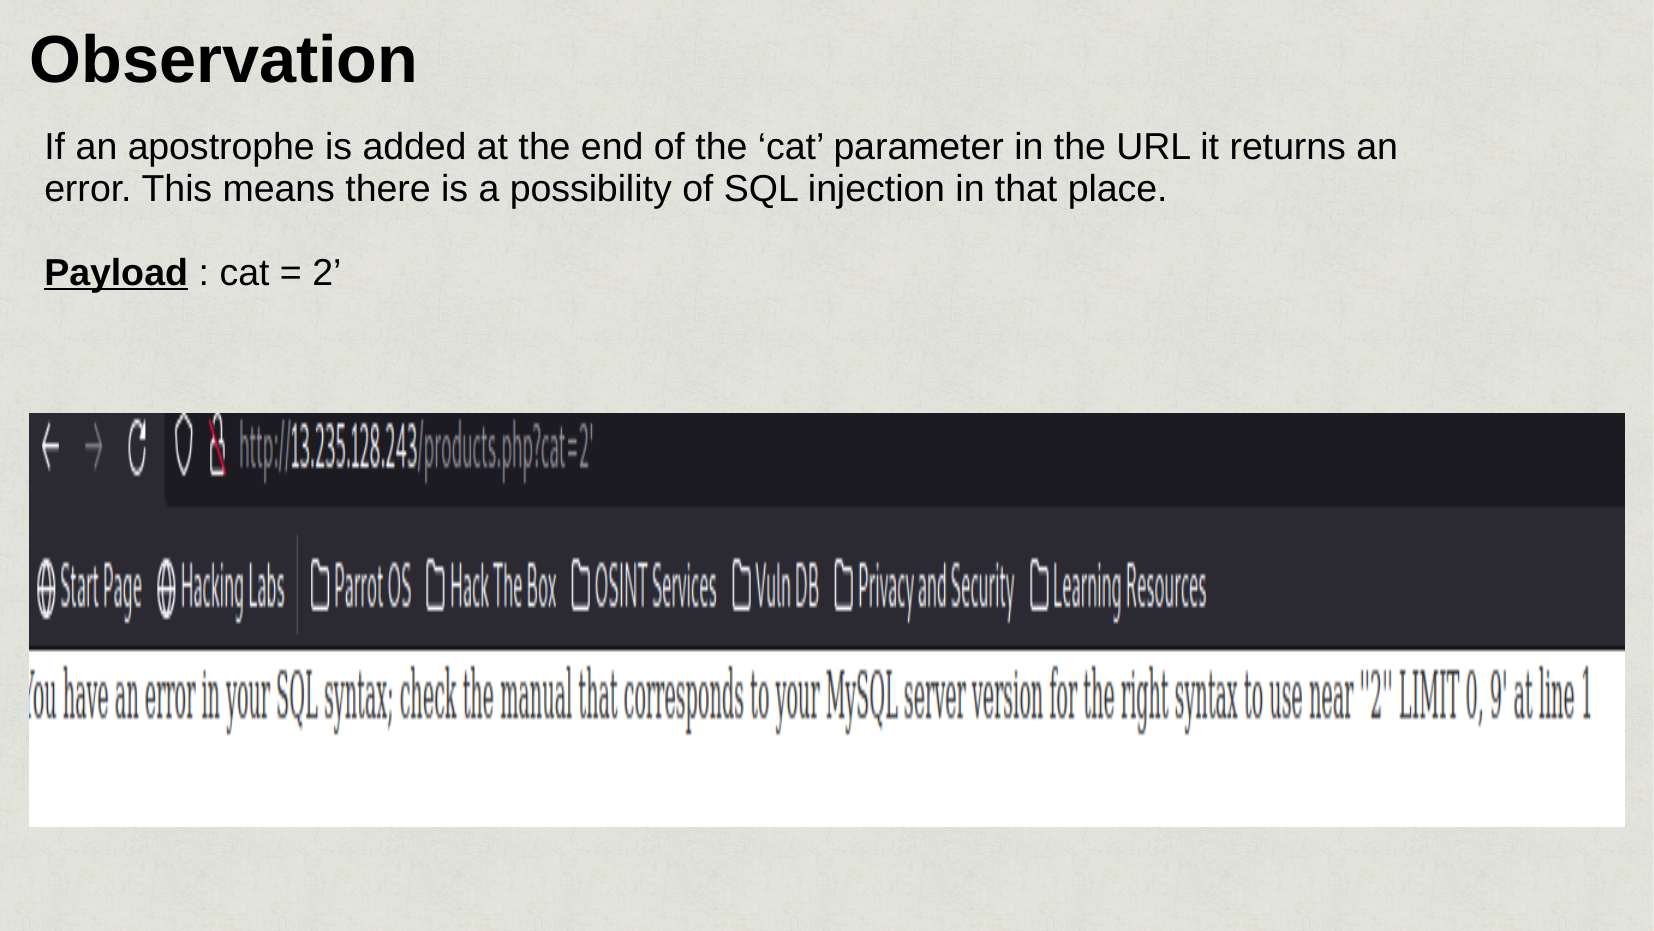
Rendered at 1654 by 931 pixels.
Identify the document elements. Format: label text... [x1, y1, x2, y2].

picture [0, 0, 1654, 931]
title Observation [29, 0, 1518, 119]
text_box If an apostrophe is added at the end of the ‘cat’ parameter in the URL it returns an error. This means there is a possibility of SQL injection in that place. Payload : cat = 2’ [29, 118, 1506, 301]
